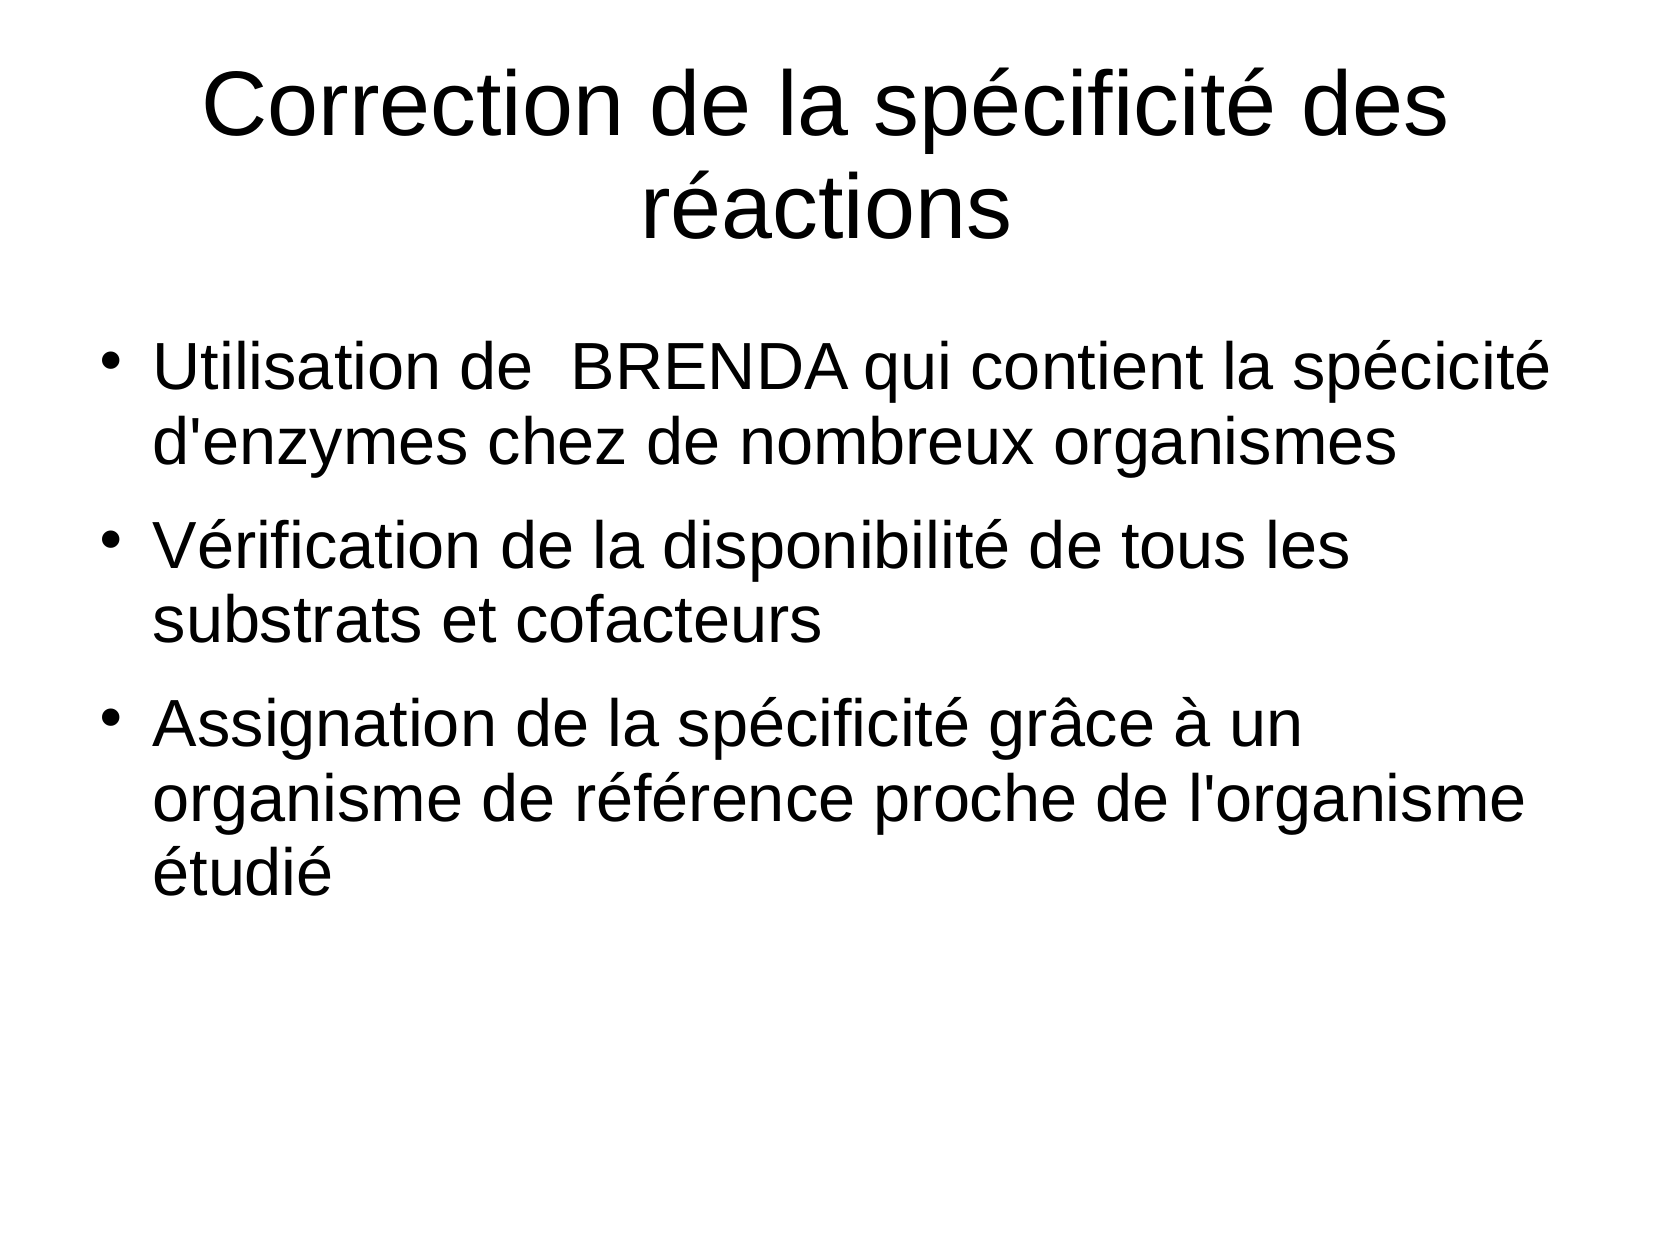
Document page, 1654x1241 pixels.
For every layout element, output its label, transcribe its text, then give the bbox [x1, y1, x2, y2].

list Utilisation de BRENDA qui contient la spécicité d'enzymes chez de nombreux organismes Vérification de la disponibilité de tous les substrats et cofacteurs Assignation de la spécificité grâce à un organisme de référence proche de l'organisme étudié [82, 325, 1571, 1145]
title Correction de la spécificité des réactions [82, 47, 1571, 259]
